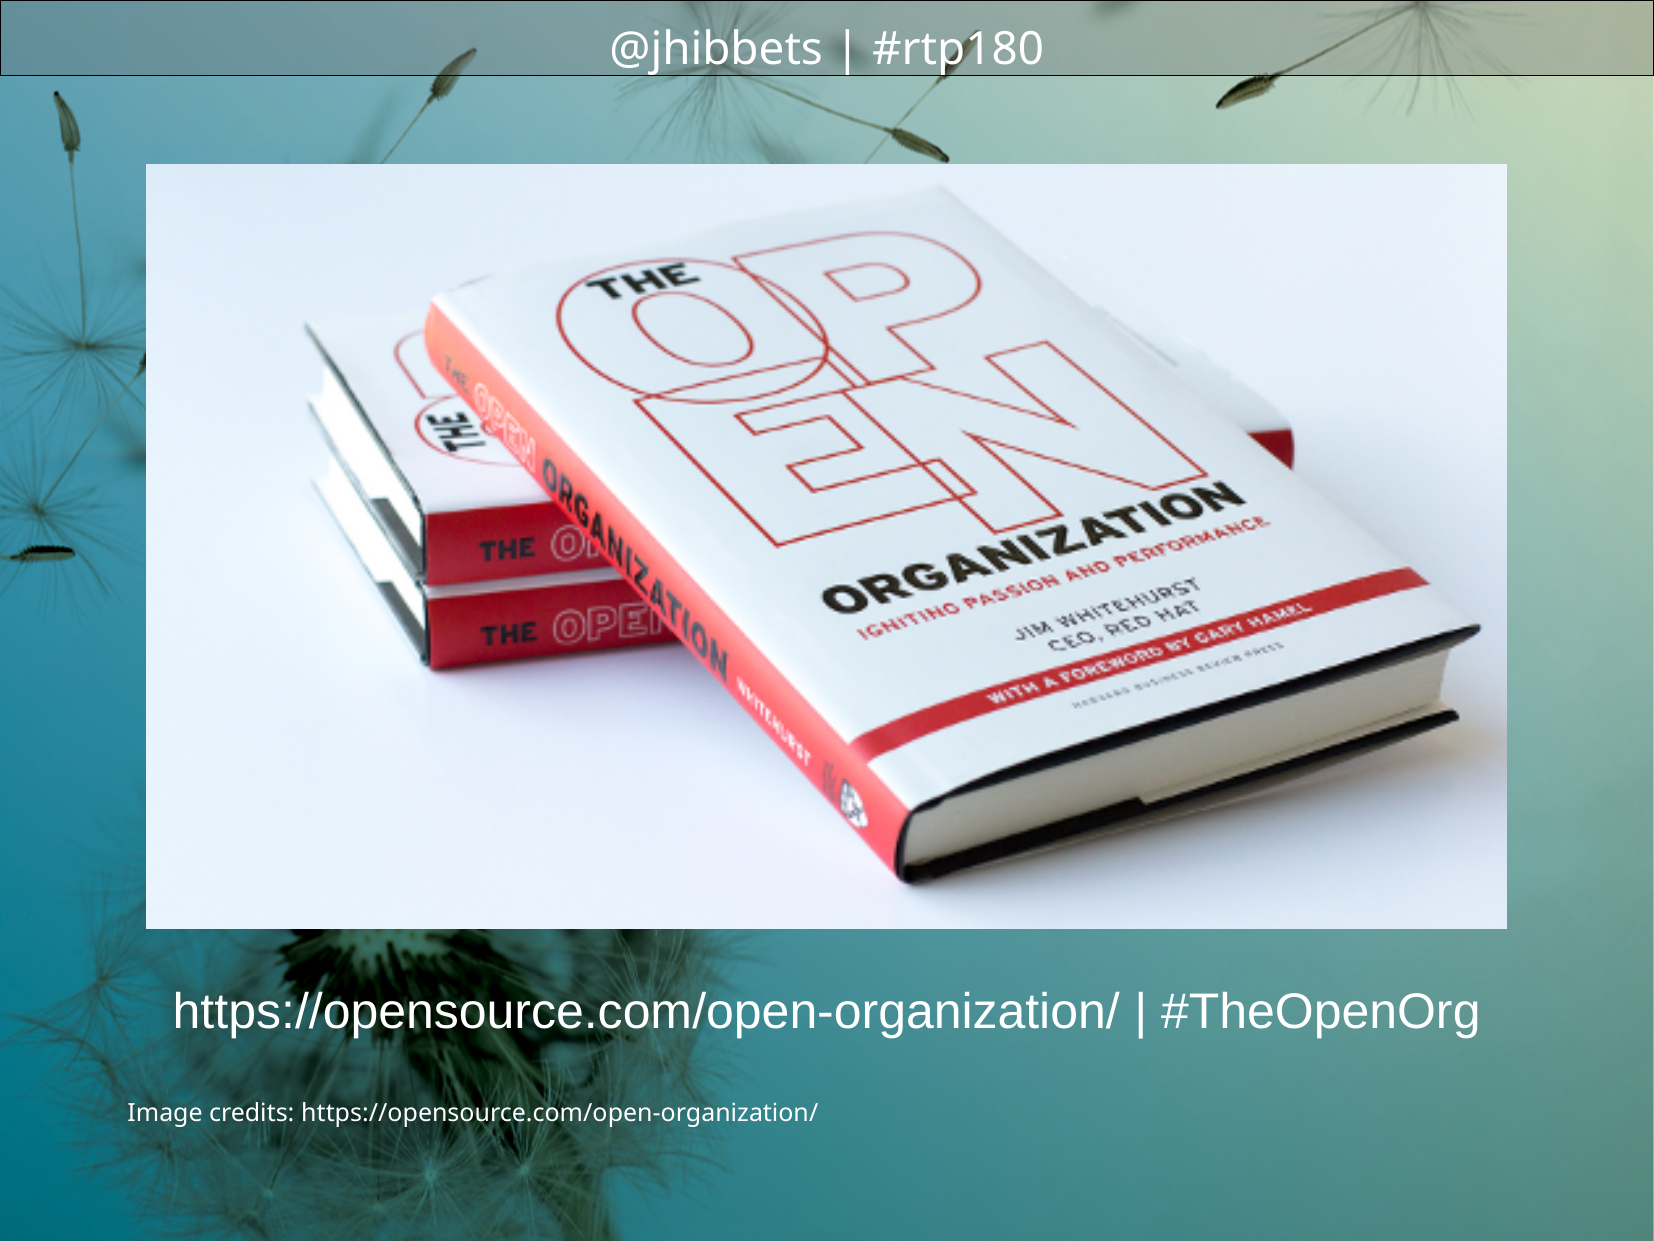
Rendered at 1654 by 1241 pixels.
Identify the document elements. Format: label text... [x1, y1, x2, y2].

text_box https://opensource.com/open-organization/ | #TheOpenOrg [157, 975, 1496, 1047]
picture [0, 76, 1654, 1241]
text_box Image credits: https://opensource.com/open-organization/ [112, 1087, 843, 1131]
